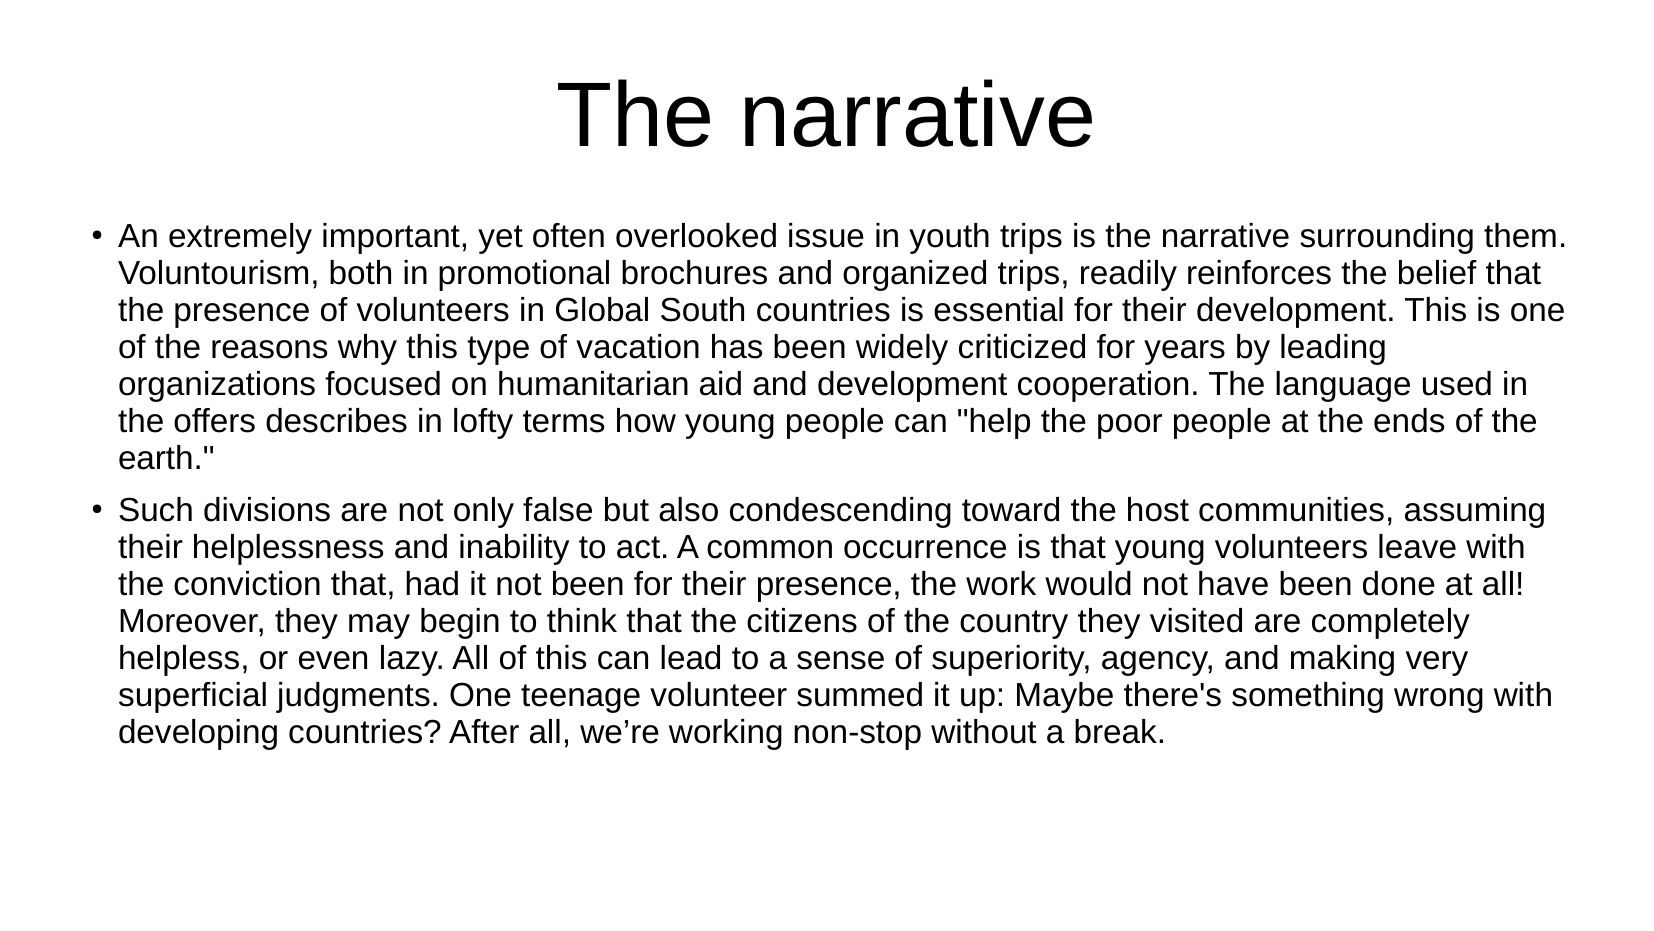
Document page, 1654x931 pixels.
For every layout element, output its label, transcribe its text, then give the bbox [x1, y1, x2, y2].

list An extremely important, yet often overlooked issue in youth trips is the narrative surrounding them. Voluntourism, both in promotional brochures and organized trips, readily reinforces the belief that the presence of volunteers in Global South countries is essential for their development. This is one of the reasons why this type of vacation has been widely criticized for years by leading organizations focused on humanitarian aid and development cooperation. The language used in the offers describes in lofty terms how young people can "help the poor people at the ends of the earth." Such divisions are not only false but also condescending toward the host communities, assuming their helplessness and inability to act. A common occurrence is that young volunteers leave with the conviction that, had it not been for their presence, the work would not have been done at all! Moreover, they may begin to think that the citizens of the country they visited are completely helpless, or even lazy. All of this can lead to a sense of superiority, agency, and making very superficial judgments. One teenage volunteer summed it up: Maybe there's something wrong with developing countries? After all, we’re working non-stop without a break. [82, 217, 1571, 758]
title The narrative [82, 37, 1571, 193]
